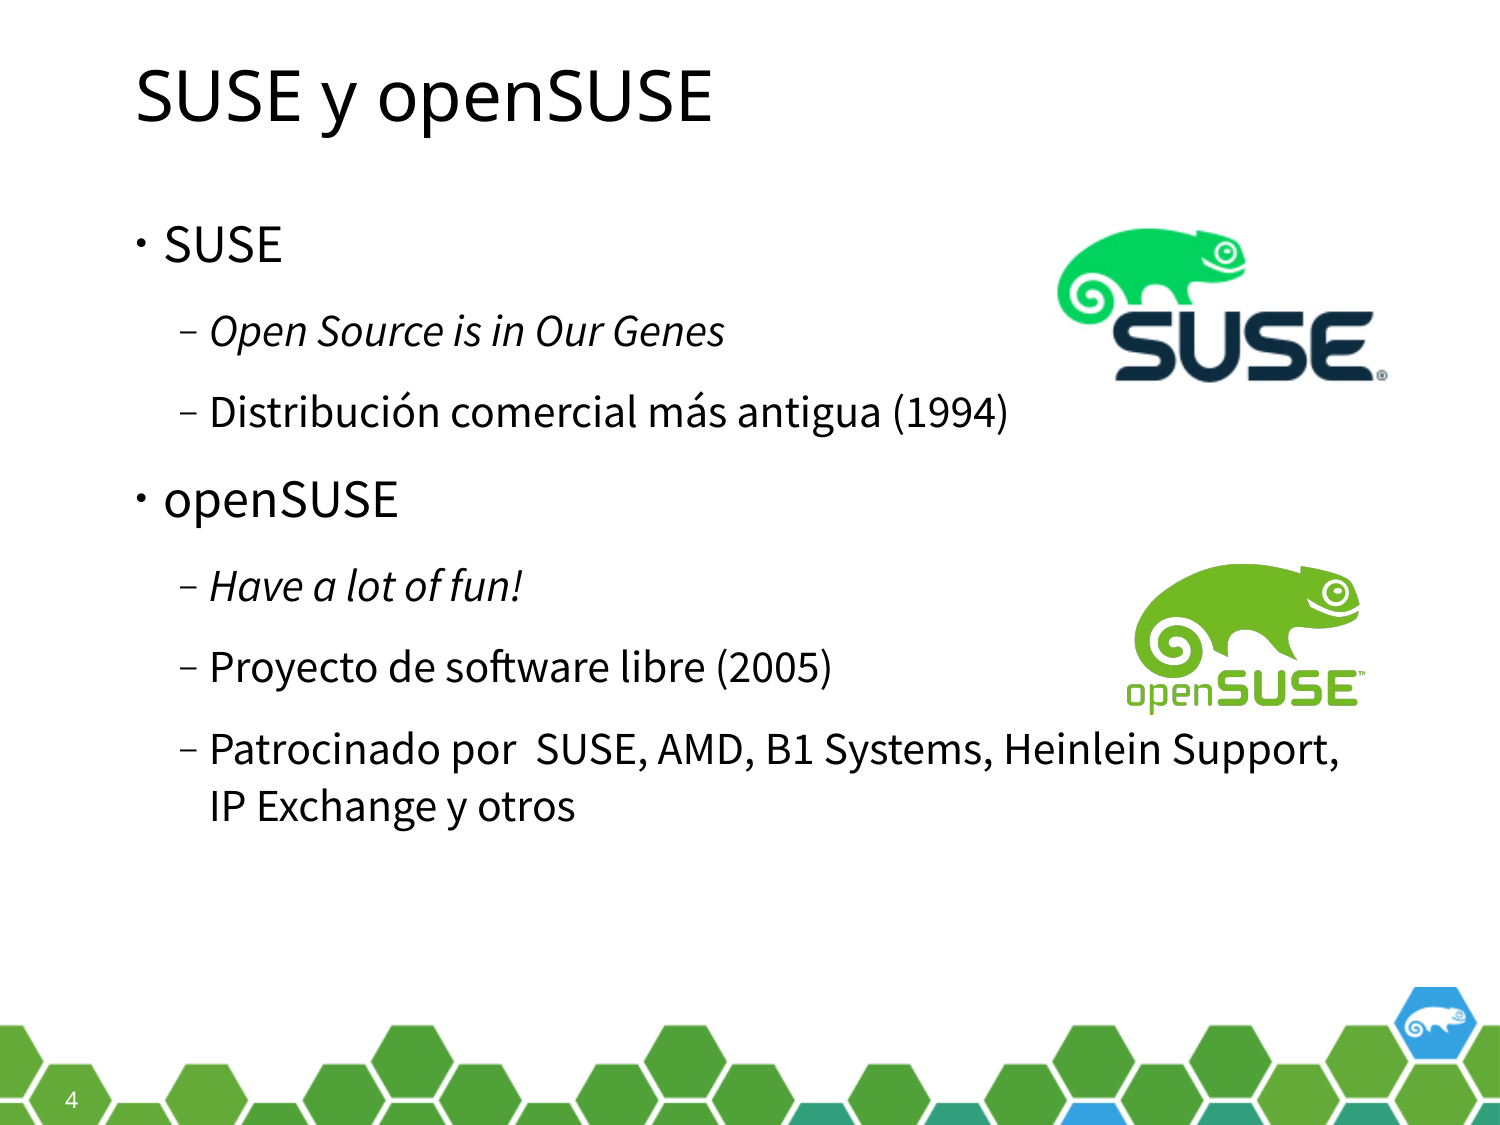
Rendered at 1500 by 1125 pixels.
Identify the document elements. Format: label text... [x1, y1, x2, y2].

picture [1127, 564, 1365, 716]
list SUSE Open Source is in Our Genes Distribución comercial más antigua (1994) openSUSE Have a lot of fun! Proyecto de software libre (2005) Patrocinado por SUSE, AMD, B1 Systems, Heinlein Support, IP Exchange y otros [135, 208, 1372, 862]
picture [1049, 222, 1393, 388]
title SUSE y openSUSE [135, 12, 1372, 175]
picture [0, 987, 1500, 1125]
